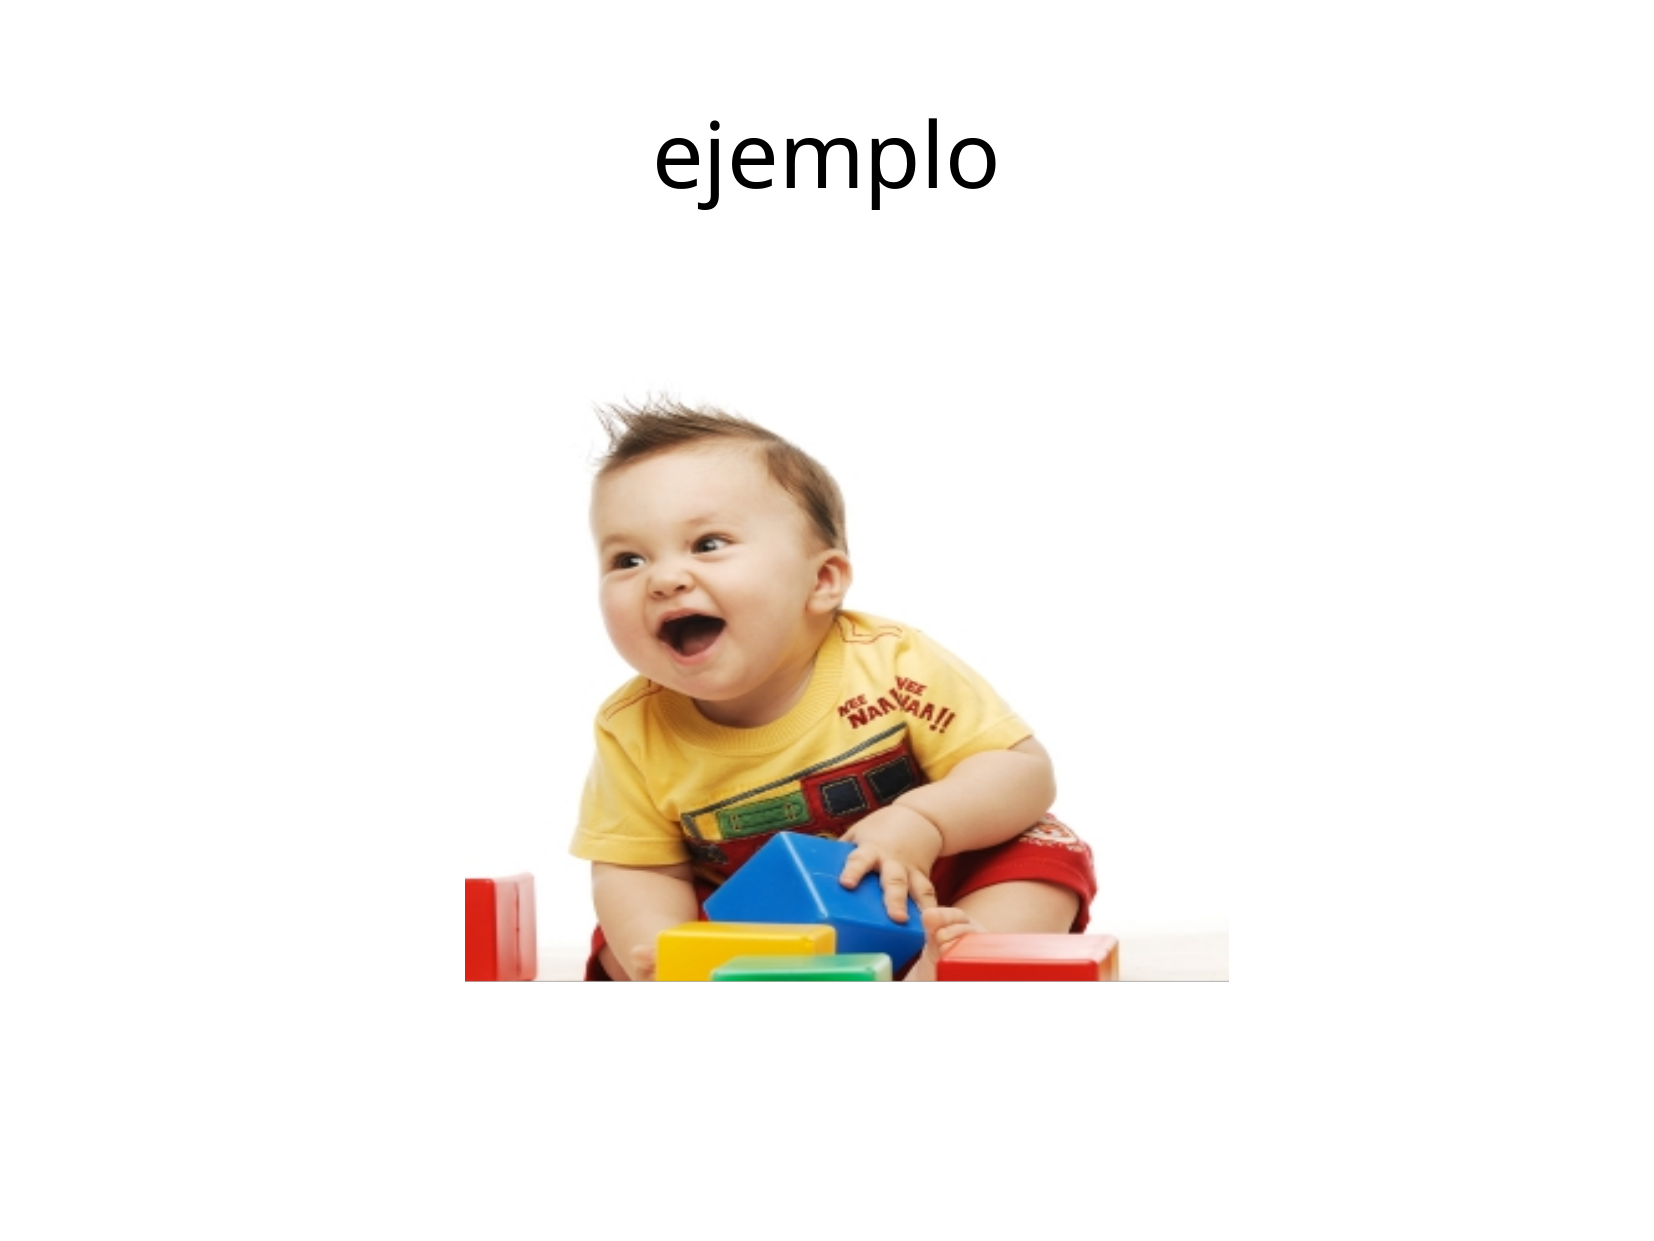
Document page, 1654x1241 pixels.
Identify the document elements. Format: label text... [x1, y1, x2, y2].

title ejemplo [82, 49, 1571, 257]
picture [465, 296, 1229, 1099]
